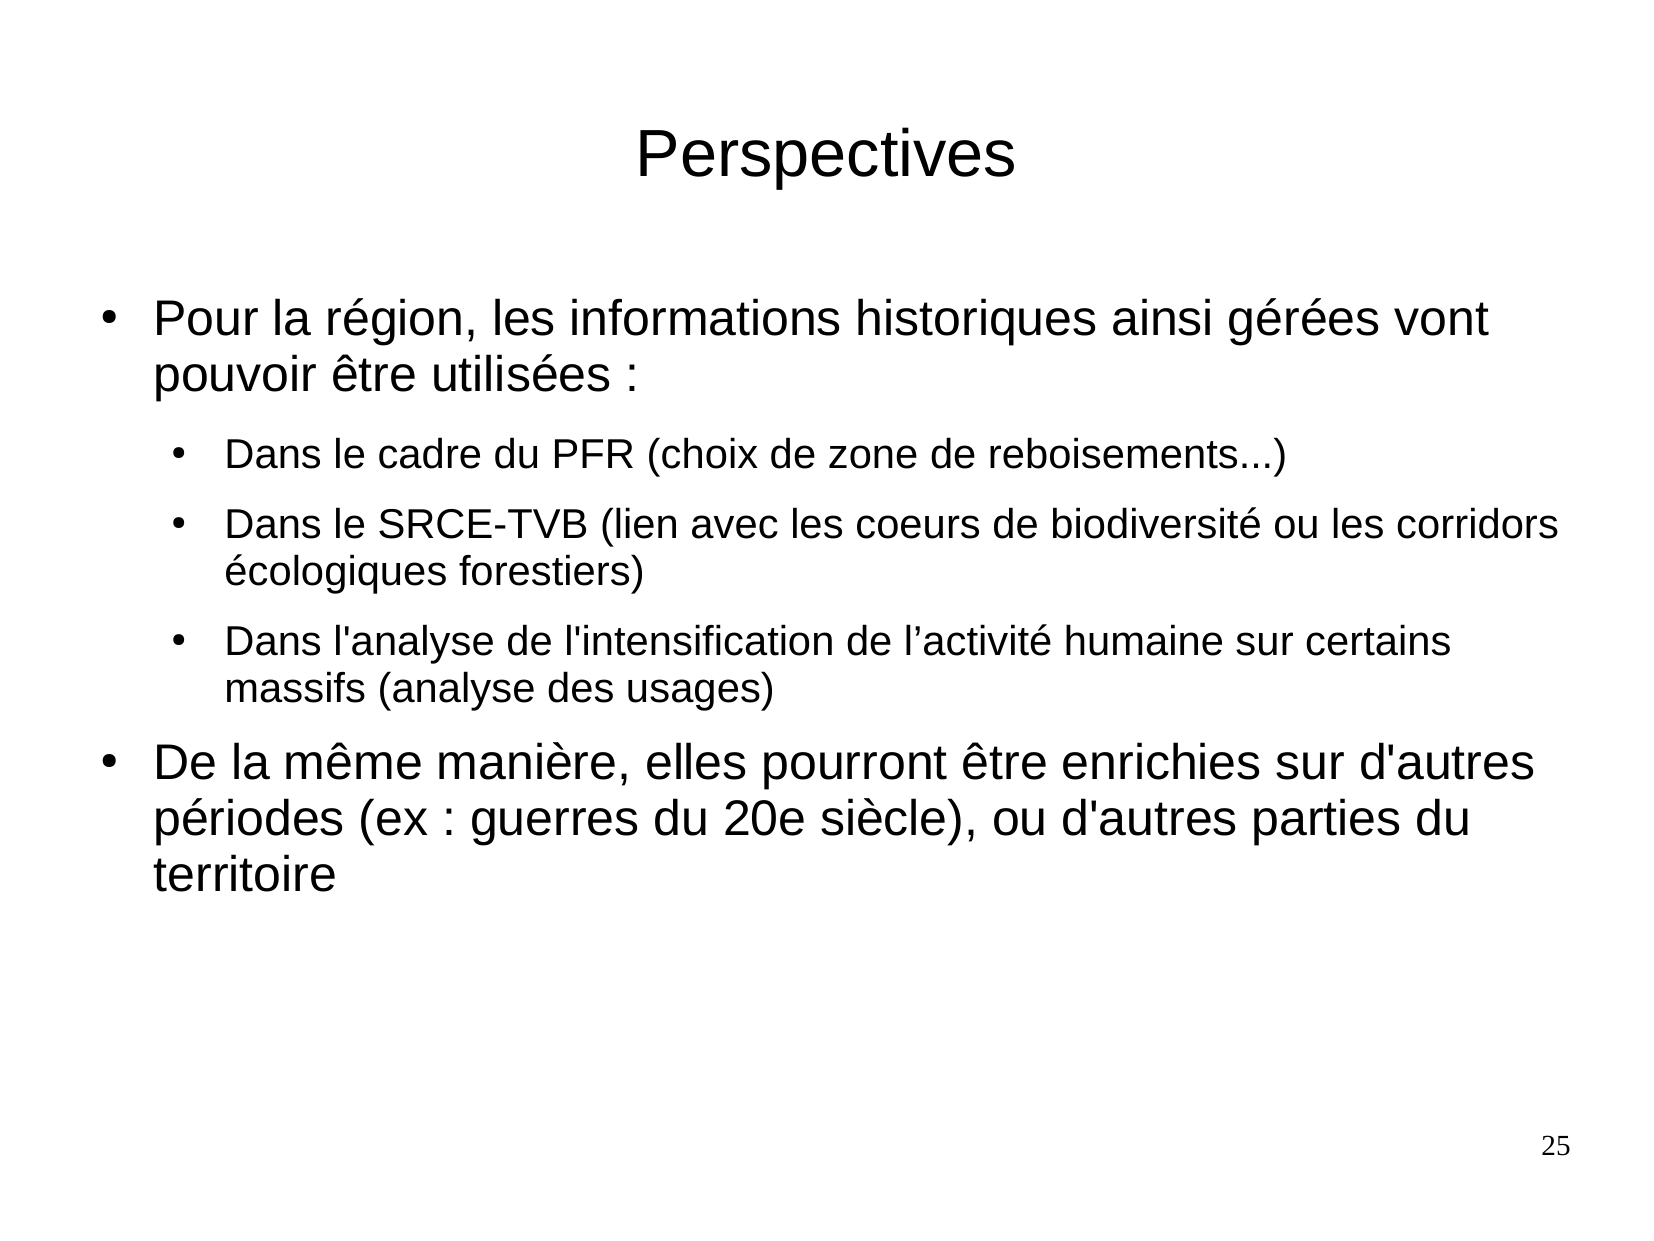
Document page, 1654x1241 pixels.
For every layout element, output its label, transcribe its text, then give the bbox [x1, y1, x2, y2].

list Pour la région, les informations historiques ainsi gérées vont pouvoir être utilisées : Dans le cadre du PFR (choix de zone de reboisements...) Dans le SRCE-TVB (lien avec les coeurs de biodiversité ou les corridors écologiques forestiers) Dans l'analyse de l'intensification de l’activité humaine sur certains massifs (analyse des usages) De la même manière, elles pourront être enrichies sur d'autres périodes (ex : guerres du 20e siècle), ou d'autres parties du territoire [82, 290, 1571, 1010]
title Perspectives [82, 49, 1571, 257]
